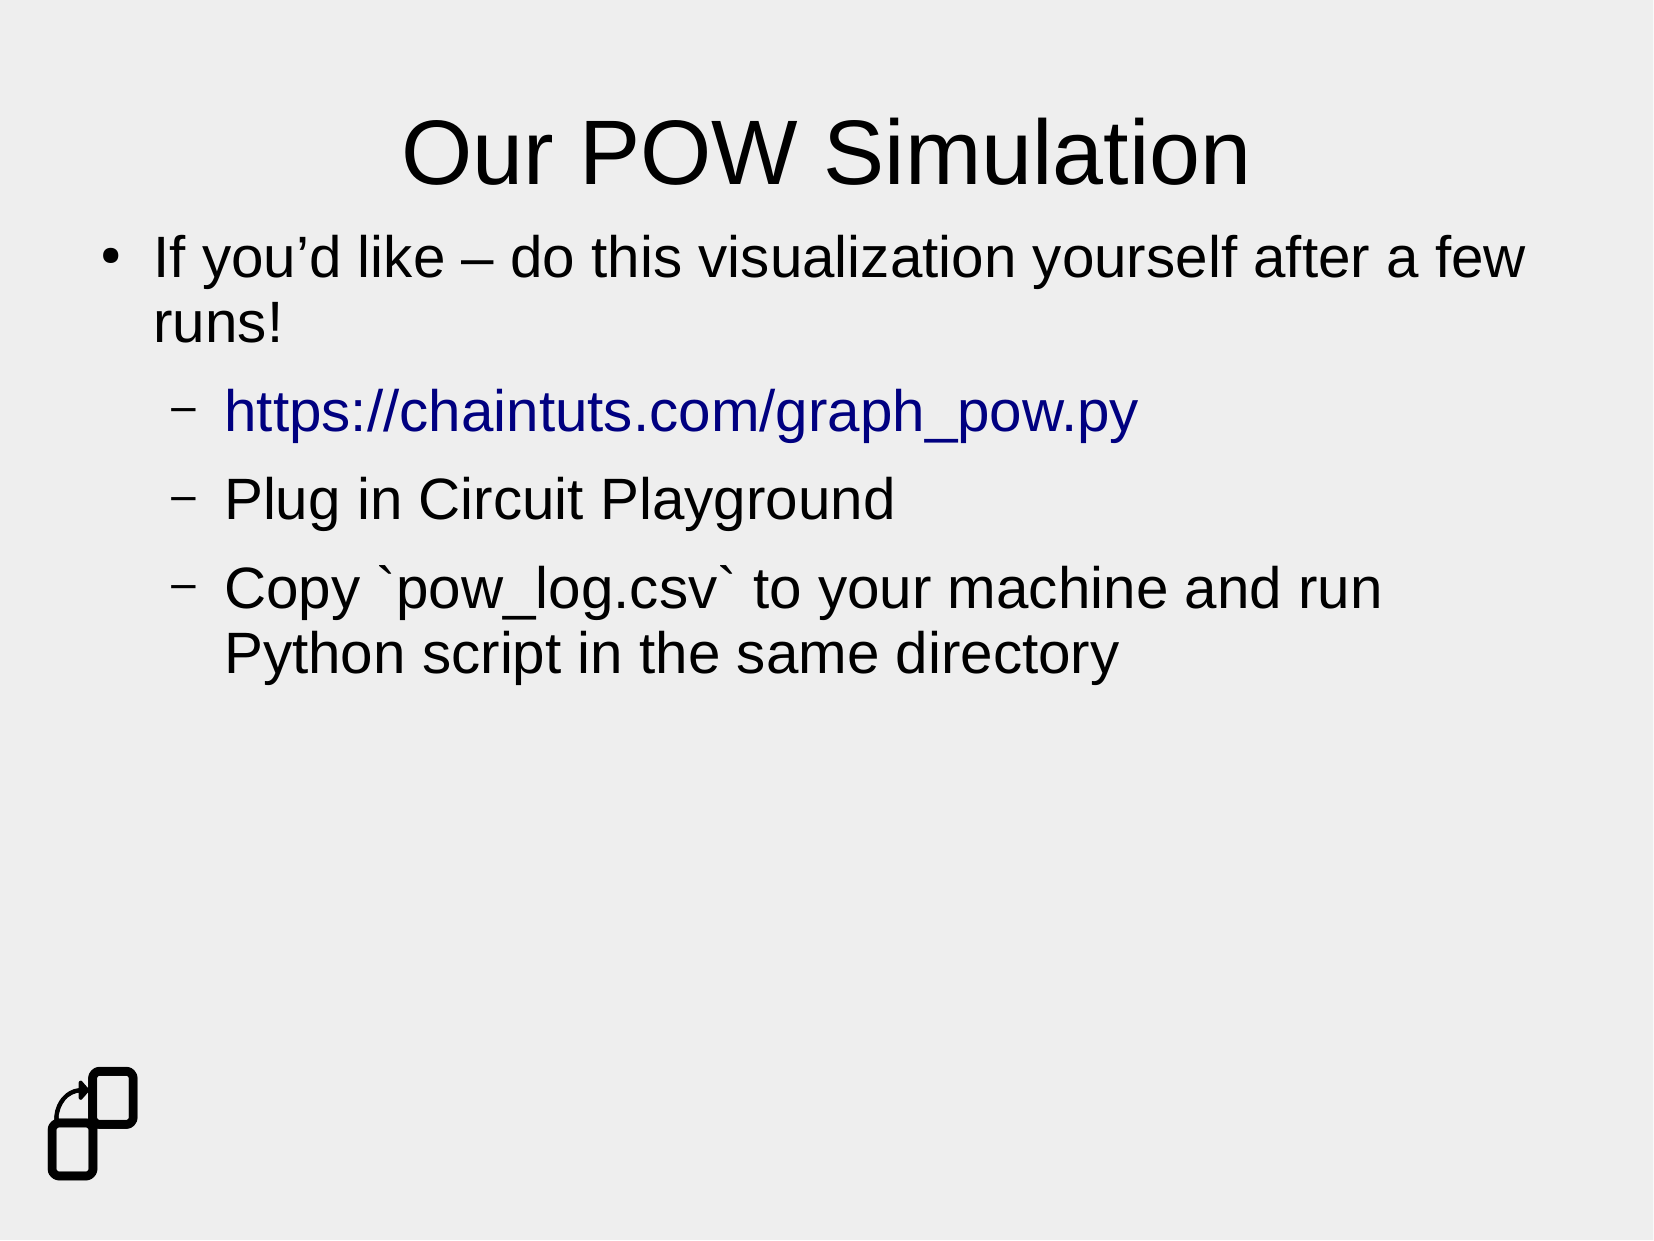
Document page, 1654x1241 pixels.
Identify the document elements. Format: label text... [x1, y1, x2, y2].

picture [30, 1062, 153, 1186]
title Our POW Simulation [82, 49, 1571, 225]
list If you’d like – do this visualization yourself after a few runs! https://chaintuts.com/graph_pow.py Plug in Circuit Playground Copy `pow_log.csv` to your machine and run Python script in the same directory [82, 225, 1571, 945]
